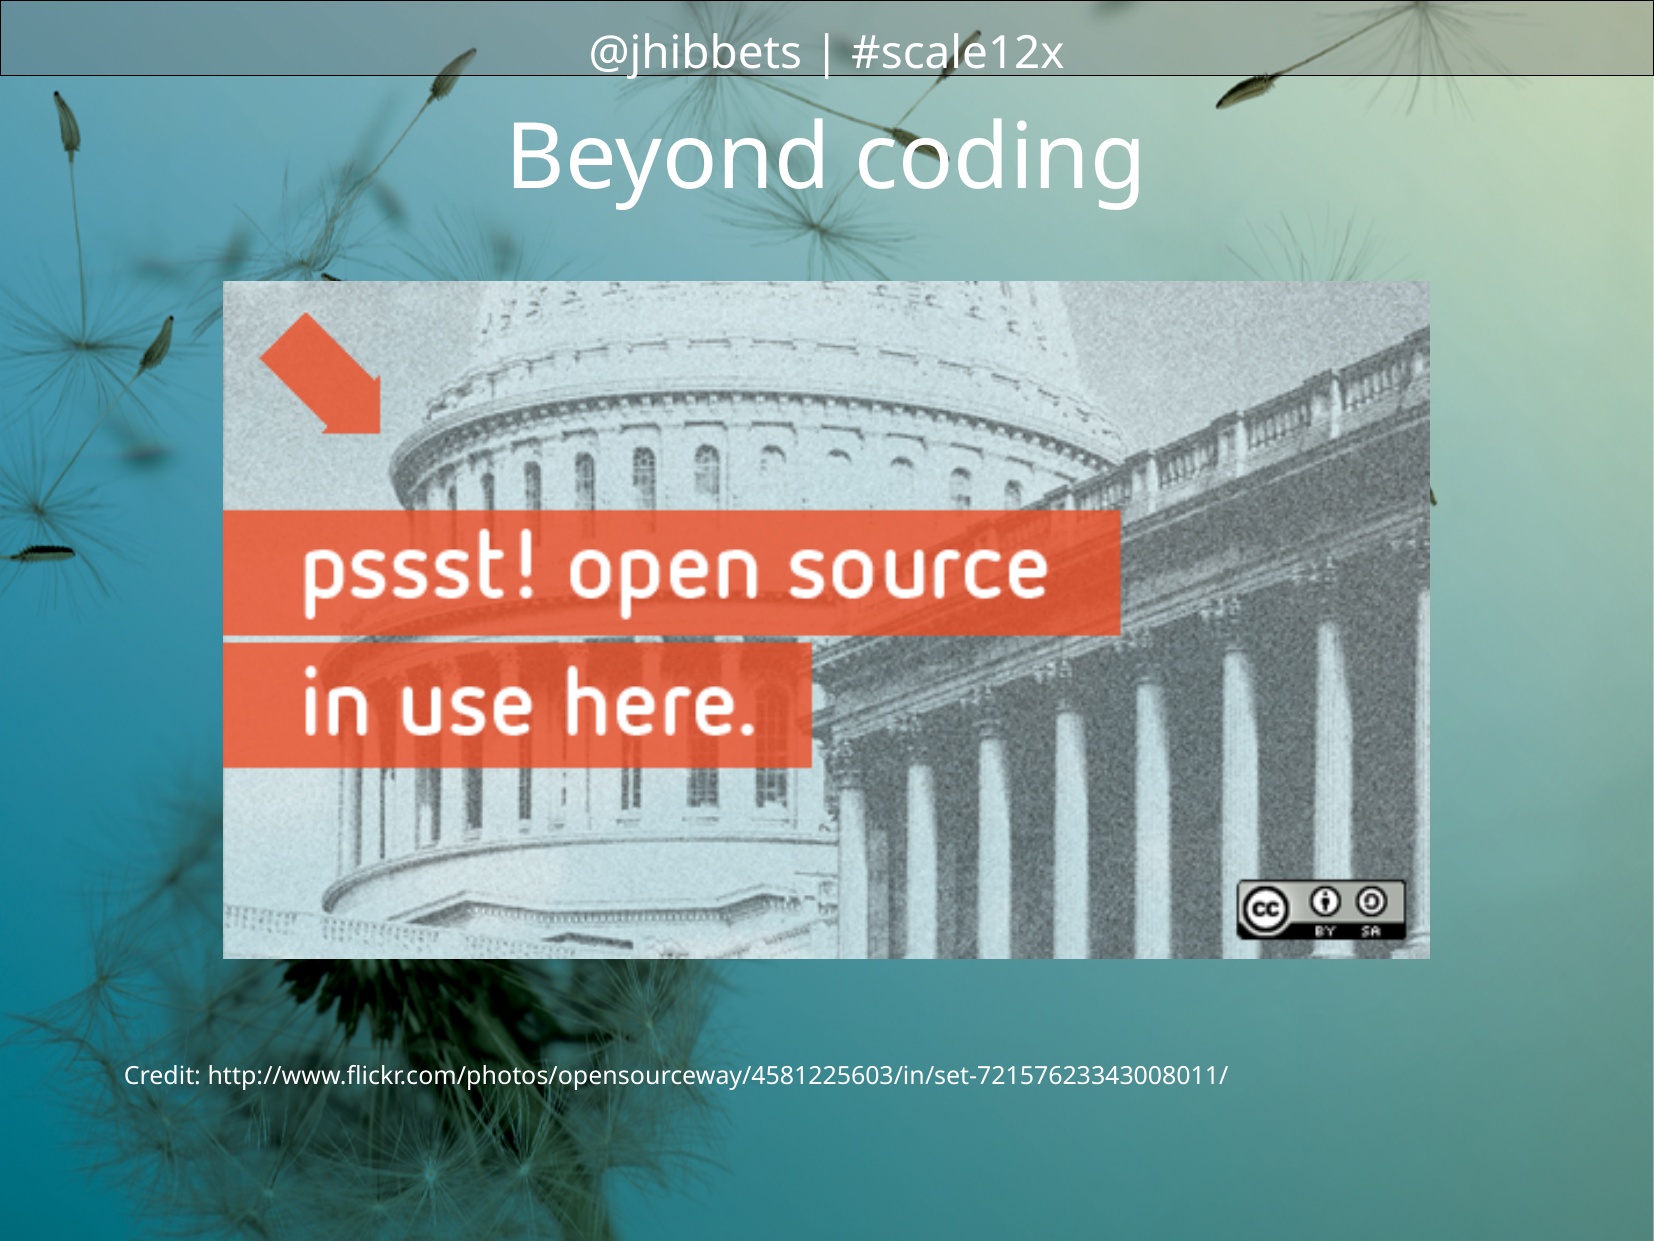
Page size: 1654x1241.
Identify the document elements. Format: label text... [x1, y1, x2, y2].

title Beyond coding [82, 49, 1571, 257]
picture [0, 76, 1654, 1241]
text_box Credit: http://www.flickr.com/photos/opensourceway/4581225603/in/set-72157623343008011/ [109, 1050, 1236, 1093]
